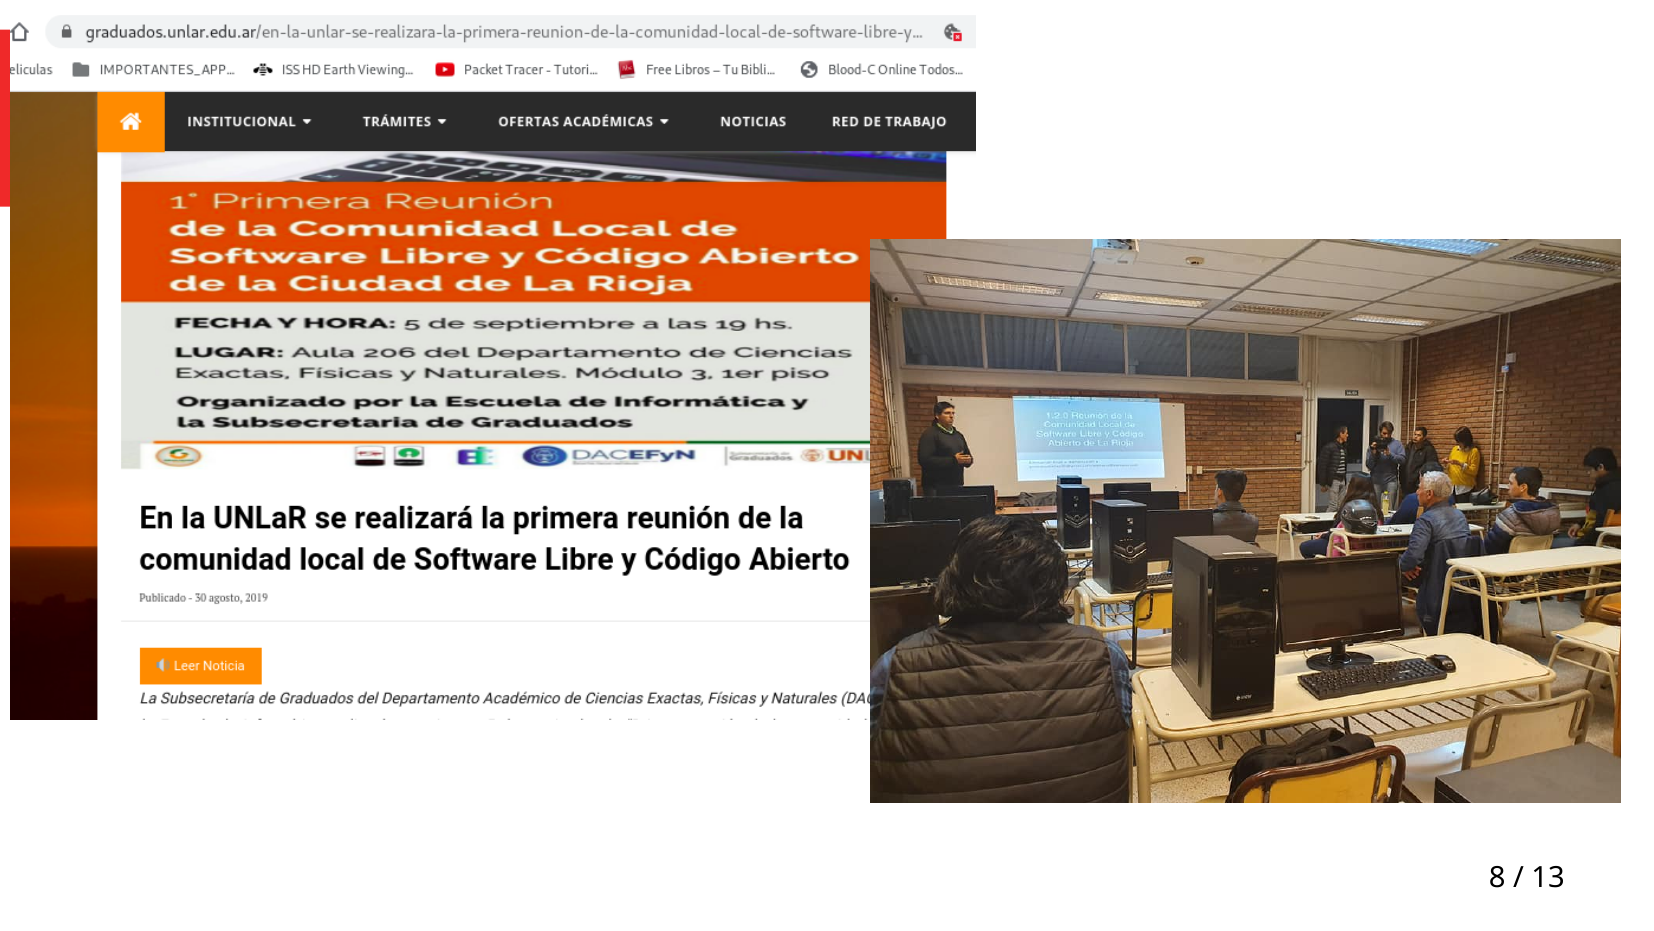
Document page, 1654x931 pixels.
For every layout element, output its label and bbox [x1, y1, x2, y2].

picture [10, 14, 1621, 803]
